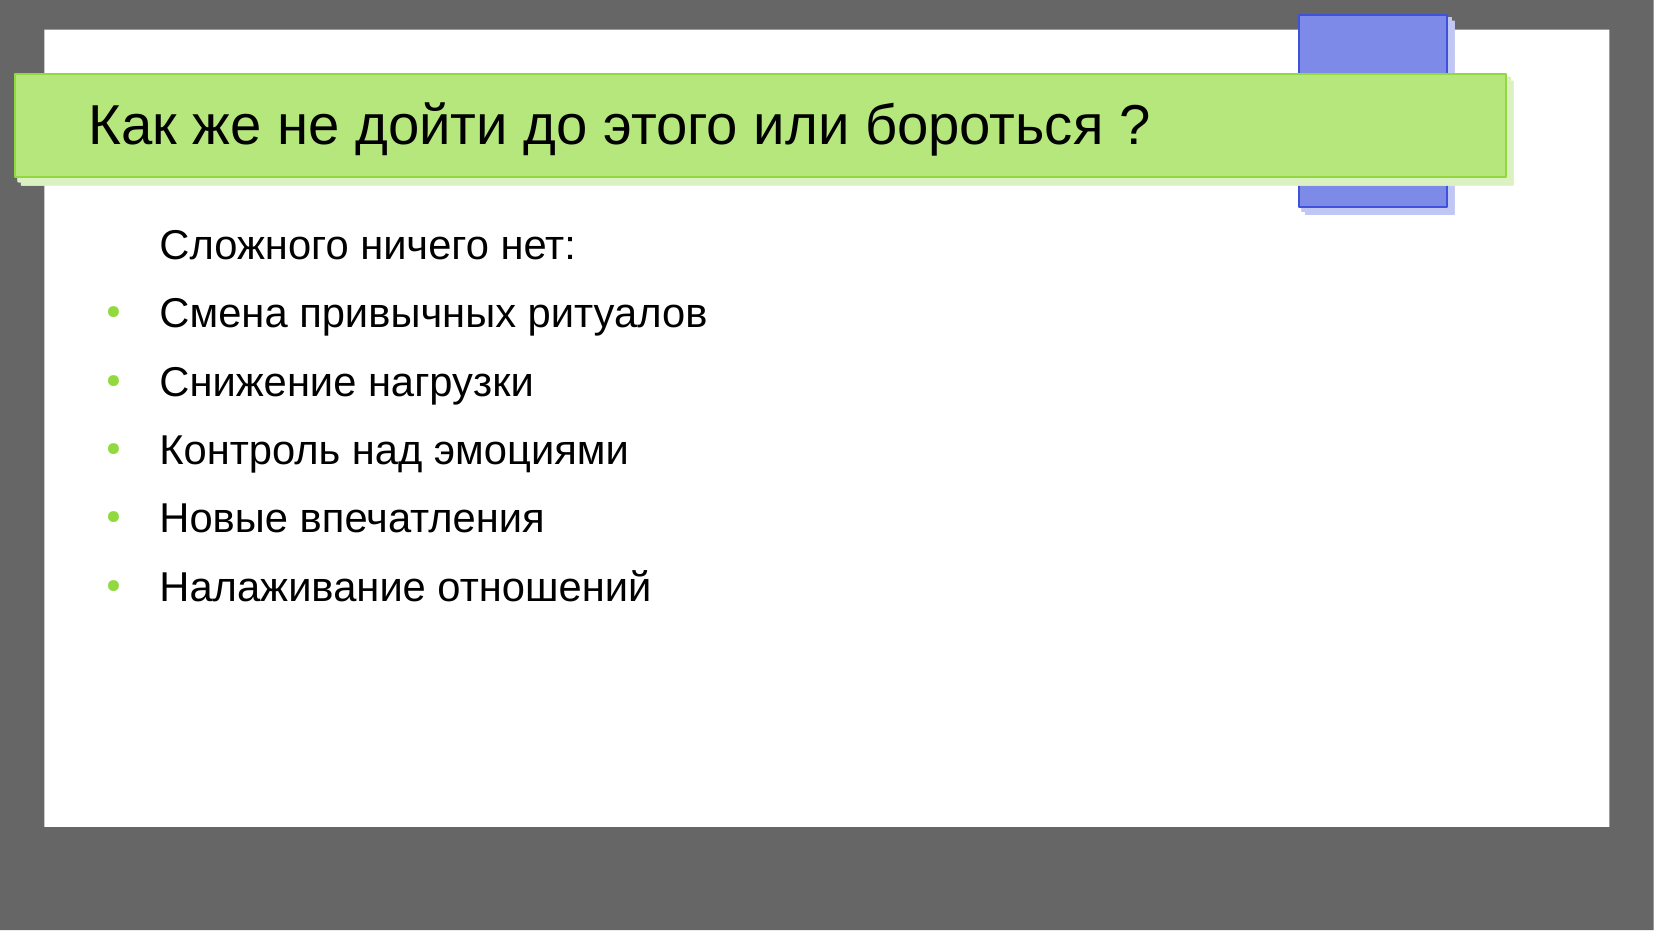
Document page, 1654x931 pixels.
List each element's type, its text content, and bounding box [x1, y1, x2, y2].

title Как же не дойти до этого или бороться ? [88, 73, 1506, 178]
list Сложного ничего нет: Смена привычных ритуалов Снижение нагрузки Контроль над эмоциями Новые впечатления Налаживание отношений [88, 221, 1565, 813]
